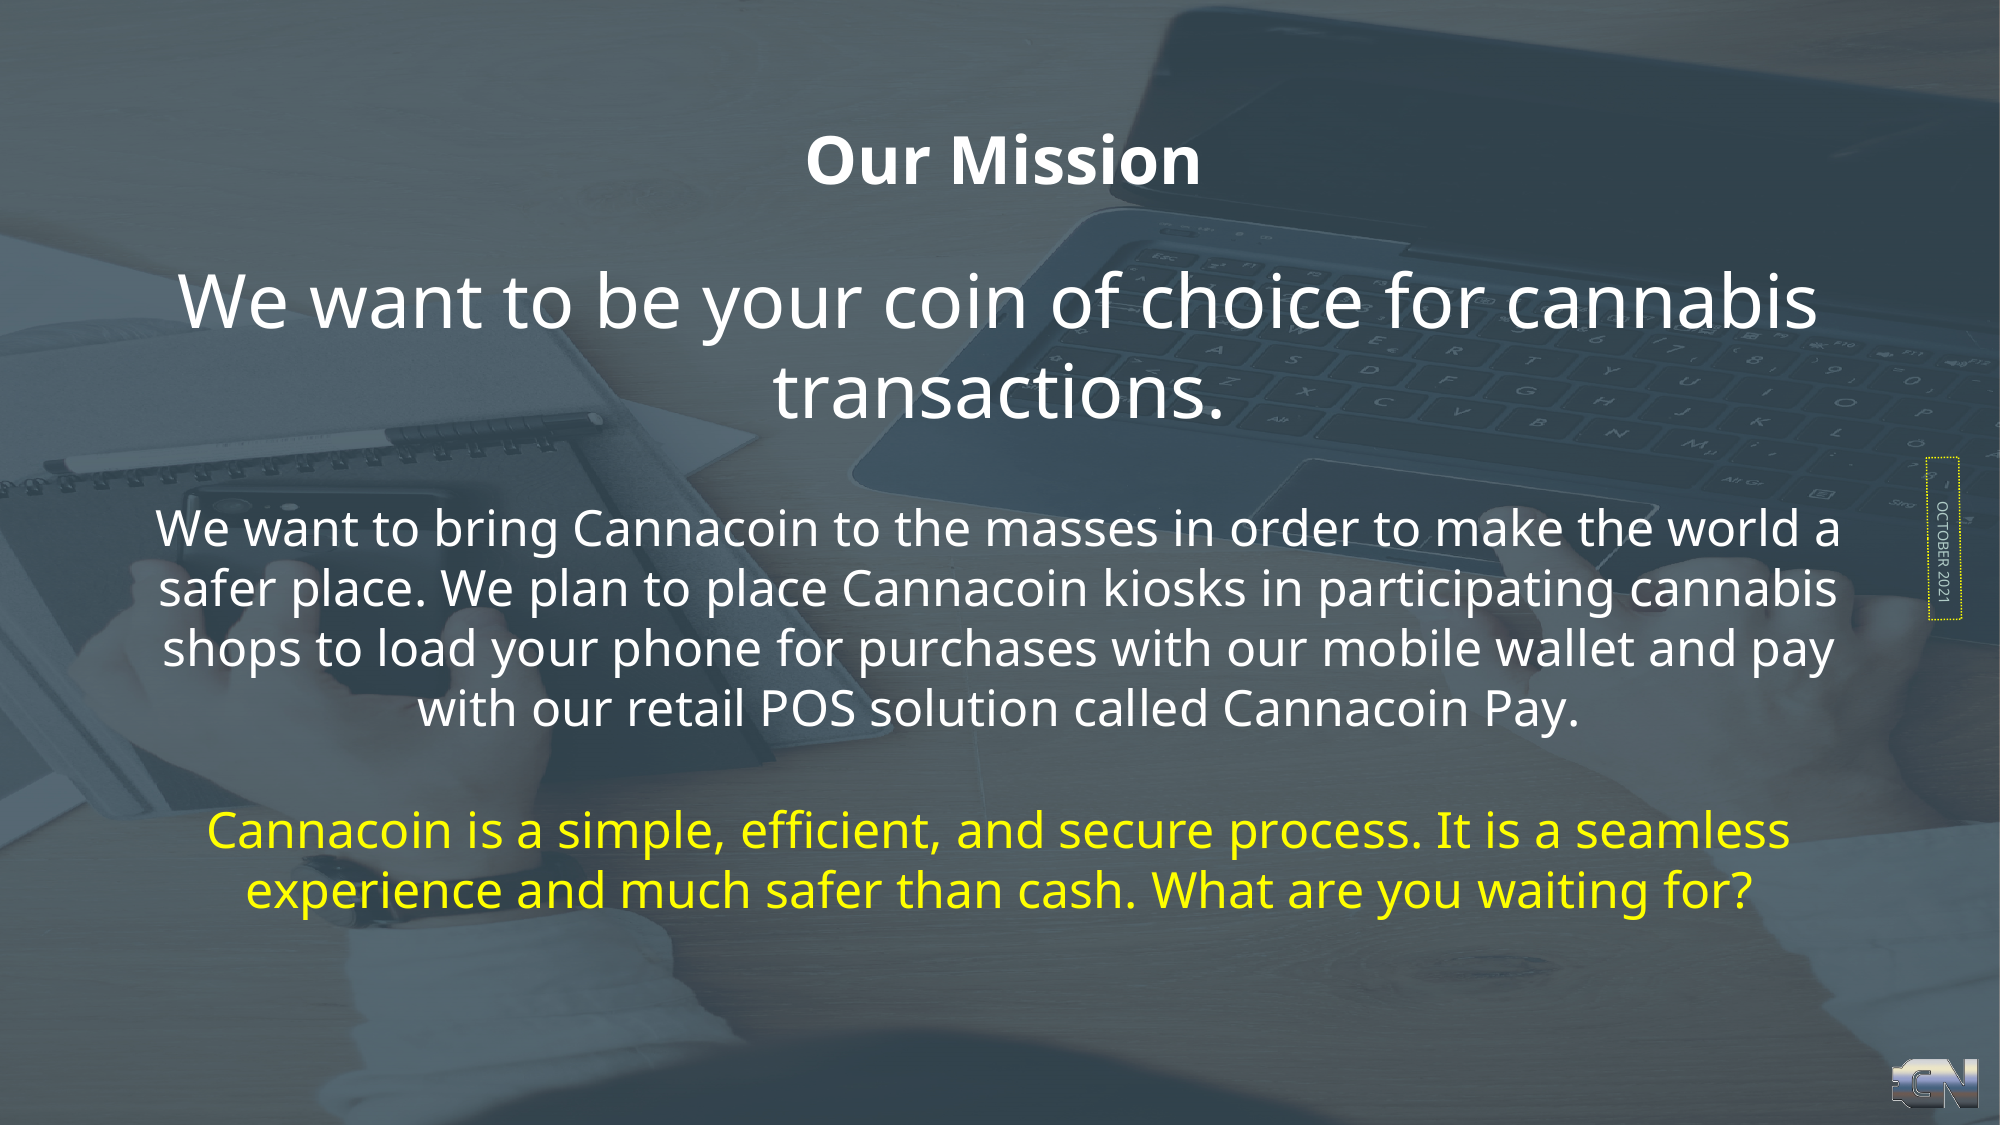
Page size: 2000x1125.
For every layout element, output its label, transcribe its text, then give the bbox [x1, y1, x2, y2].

text_box [0, 0, 2000, 1125]
text_box OCTOBER 2021 [1926, 457, 1962, 620]
text_box We want to be your coin of choice for cannabis transactions. We want to bring Cannacoin to the masses in order to make the world a safer place. We plan to place Cannacoin kiosks in participating cannabis shops to load your phone for purchases with our mobile wallet and pay with our retail POS solution called Cannacoin Pay. Cannacoin is a simple, efficient, and secure process. It is a seamless experience and much safer than cash. What are you waiting for? [144, 253, 1854, 919]
text_box Our Mission [740, 110, 1269, 206]
picture [1881, 1059, 1989, 1108]
